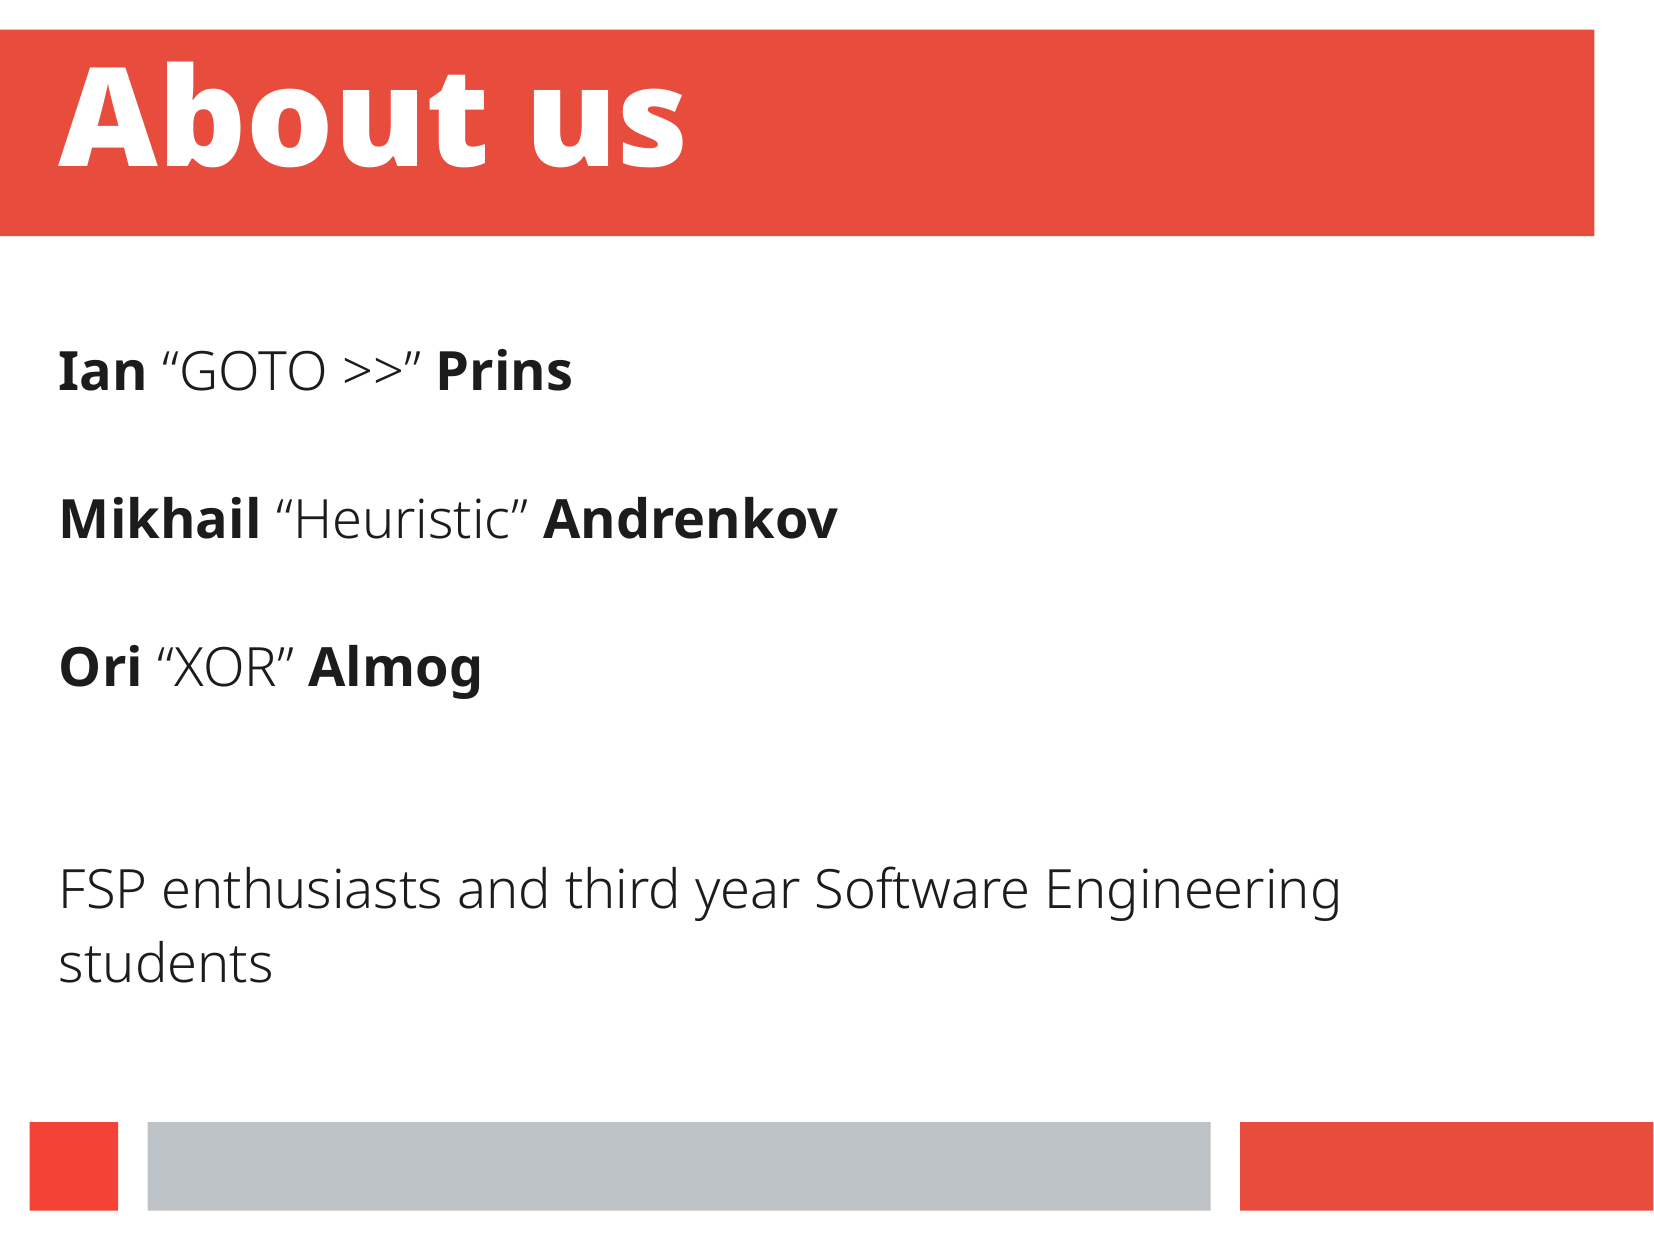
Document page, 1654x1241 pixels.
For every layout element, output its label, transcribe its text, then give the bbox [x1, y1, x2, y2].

title About us [59, 46, 1595, 207]
subtitle Ian “GOTO >>” Prins Mikhail “Heuristic” Andrenkov Ori “XOR” Almog FSP enthusiasts and third year Software Engineering students [59, 332, 1565, 1086]
